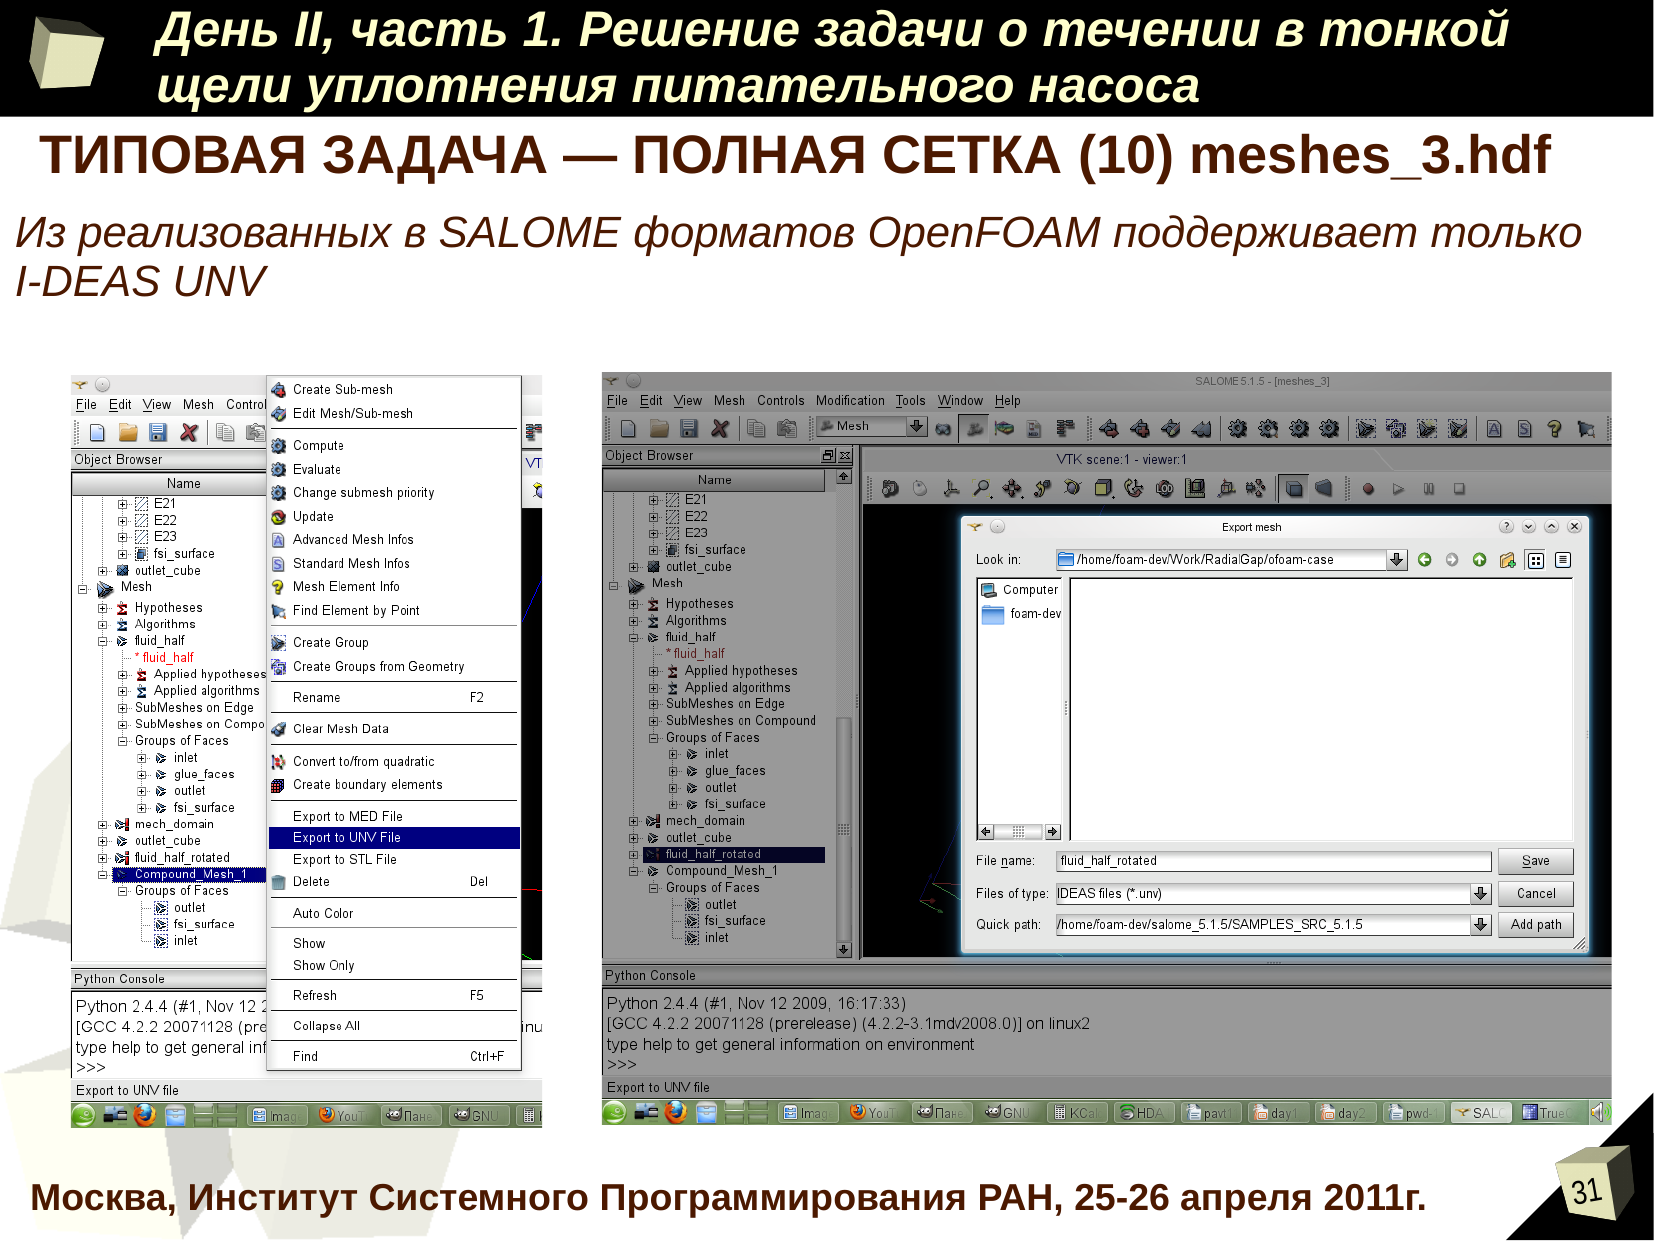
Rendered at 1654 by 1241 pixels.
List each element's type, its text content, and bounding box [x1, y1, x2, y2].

picture [0, 375, 543, 1241]
picture [601, 372, 1612, 1125]
text_box ТИПОВАЯ ЗАДАЧА — ПОЛНАЯ СЕТКА (10) meshes_3.hdf [24, 117, 1625, 201]
text_box Из реализованных в SALOME форматов OpenFOAM поддерживает только I-DEAS UNV [0, 201, 1654, 349]
picture [464, 1193, 472, 1198]
